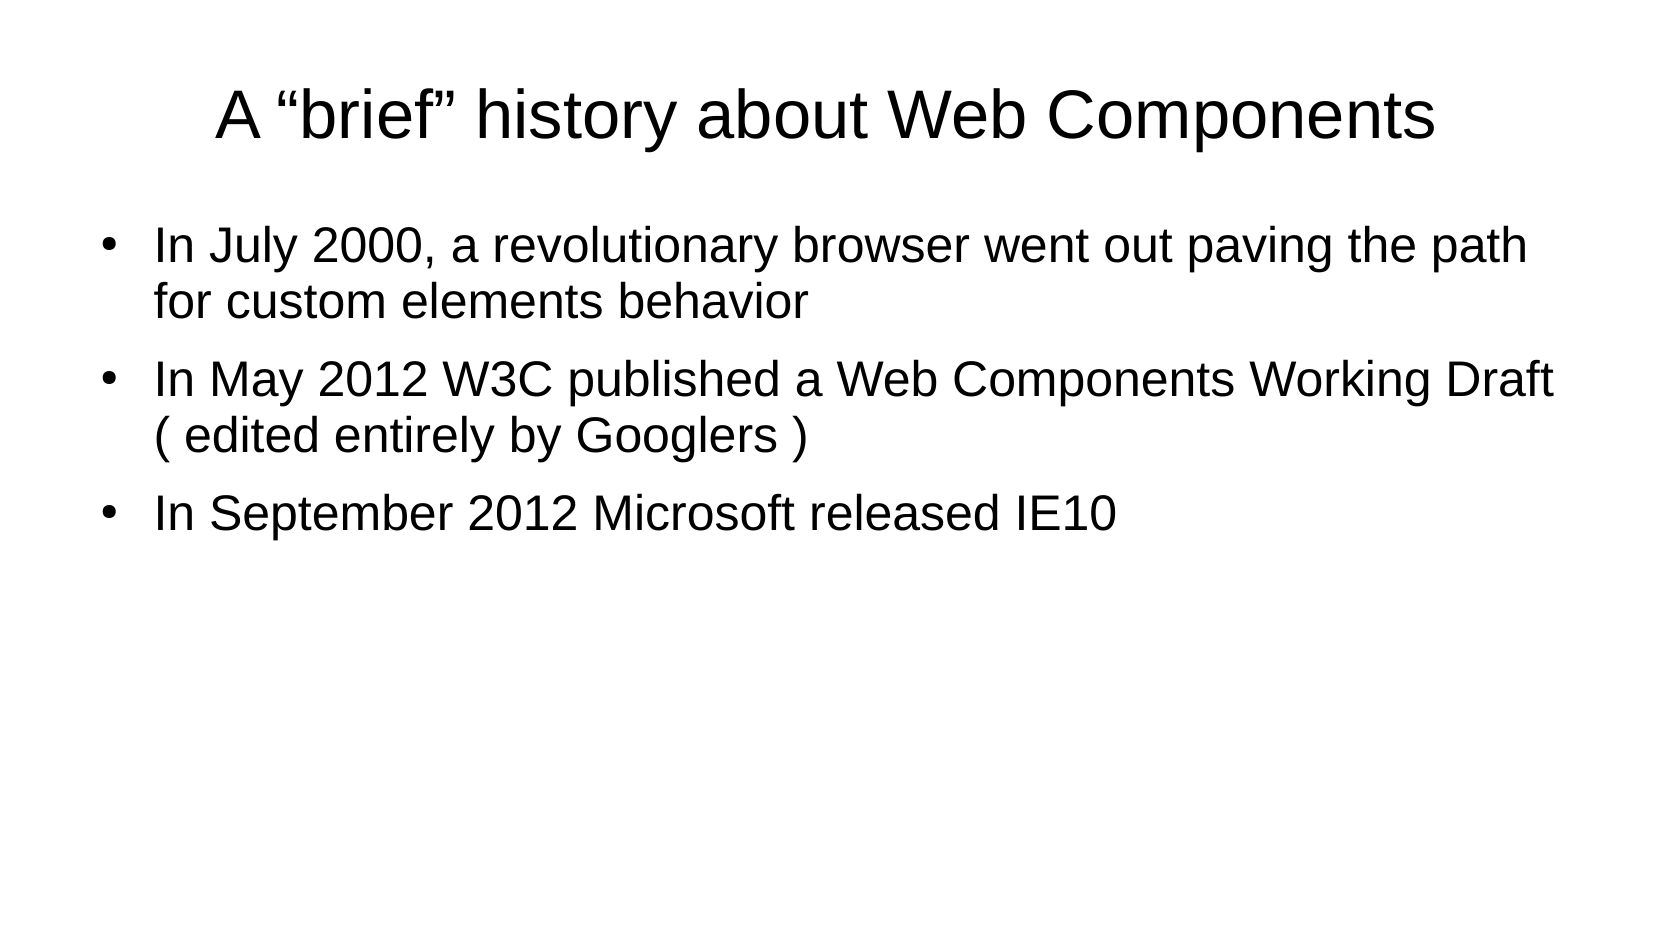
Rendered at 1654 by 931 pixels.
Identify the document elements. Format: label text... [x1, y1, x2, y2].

title A “brief” history about Web Components [82, 37, 1571, 193]
list In July 2000, a revolutionary browser went out paving the path for custom elements behavior In May 2012 W3C published a Web Components Working Draft ( edited entirely by Googlers ) In September 2012 Microsoft released IE10 [82, 217, 1571, 758]
